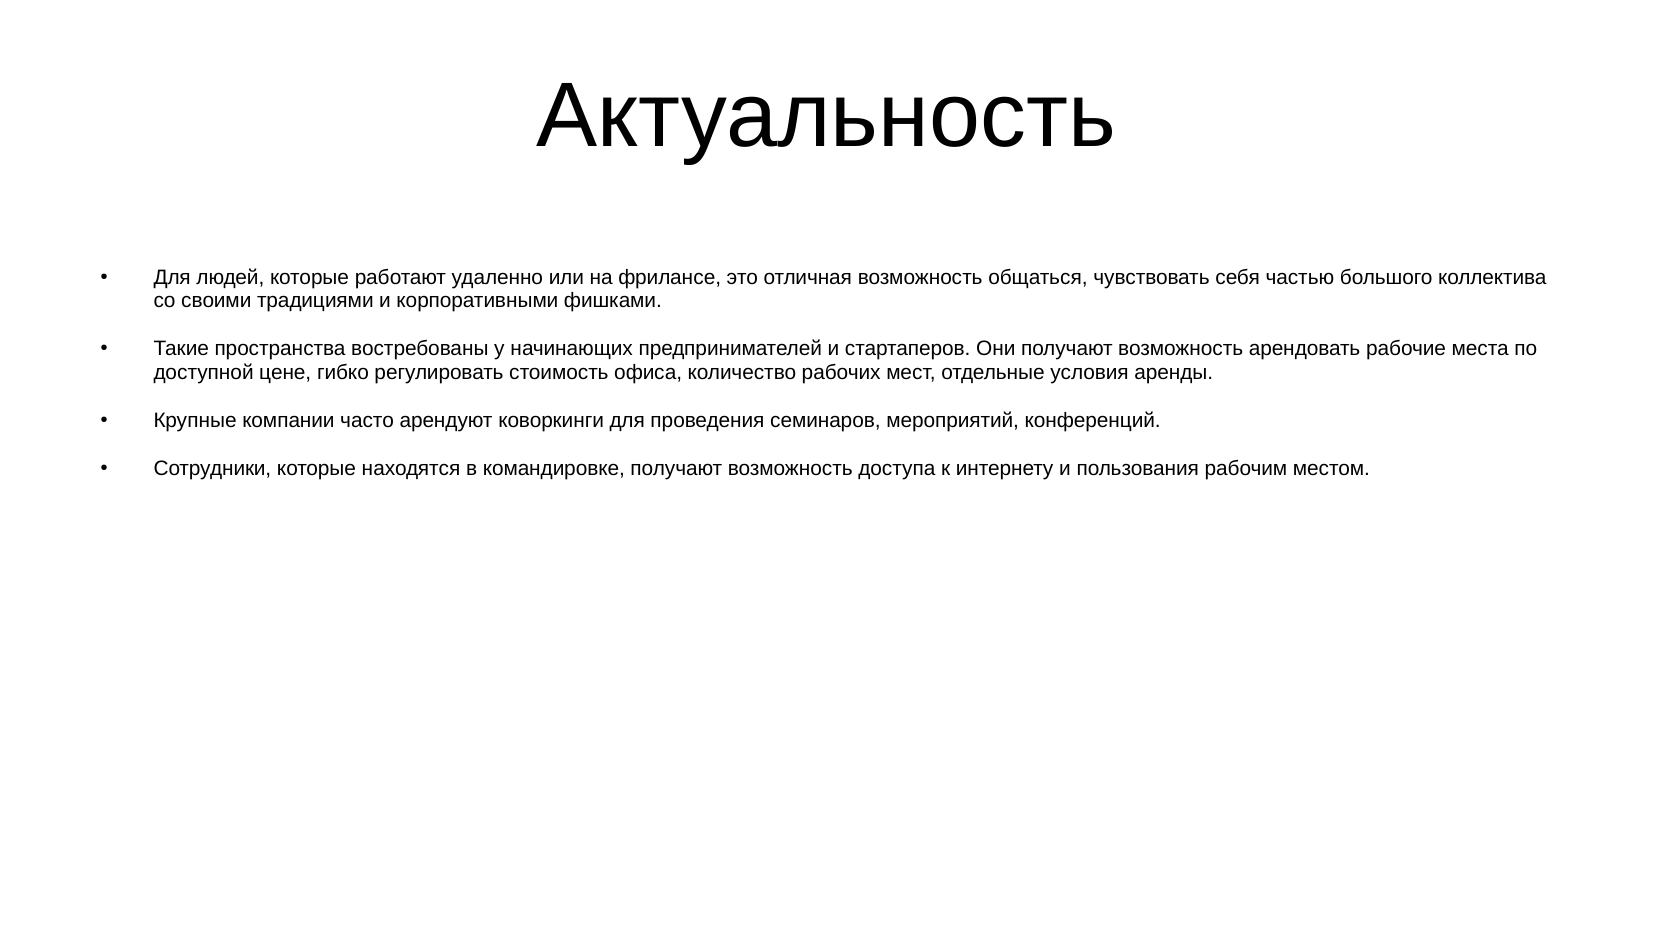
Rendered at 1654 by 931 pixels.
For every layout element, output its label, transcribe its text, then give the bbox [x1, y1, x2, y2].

list Для людей, которые работают удаленно или на фрилансе, это отличная возможность общаться, чувствовать себя частью большого коллектива со своими традициями и корпоративными фишками. Такие пространства востребованы у начинающих предпринимателей и стартаперов. Они получают возможность арендовать рабочие места по доступной цене, гибко регулировать стоимость офиса, количество рабочих мест, отдельные условия аренды. Крупные компании часто арендуют коворкинги для проведения семинаров, мероприятий, конференций. Сотрудники, которые находятся в командировке, получают возможность доступа к интернету и пользования рабочим местом. [82, 217, 1571, 758]
title Актуальность [82, 37, 1571, 193]
